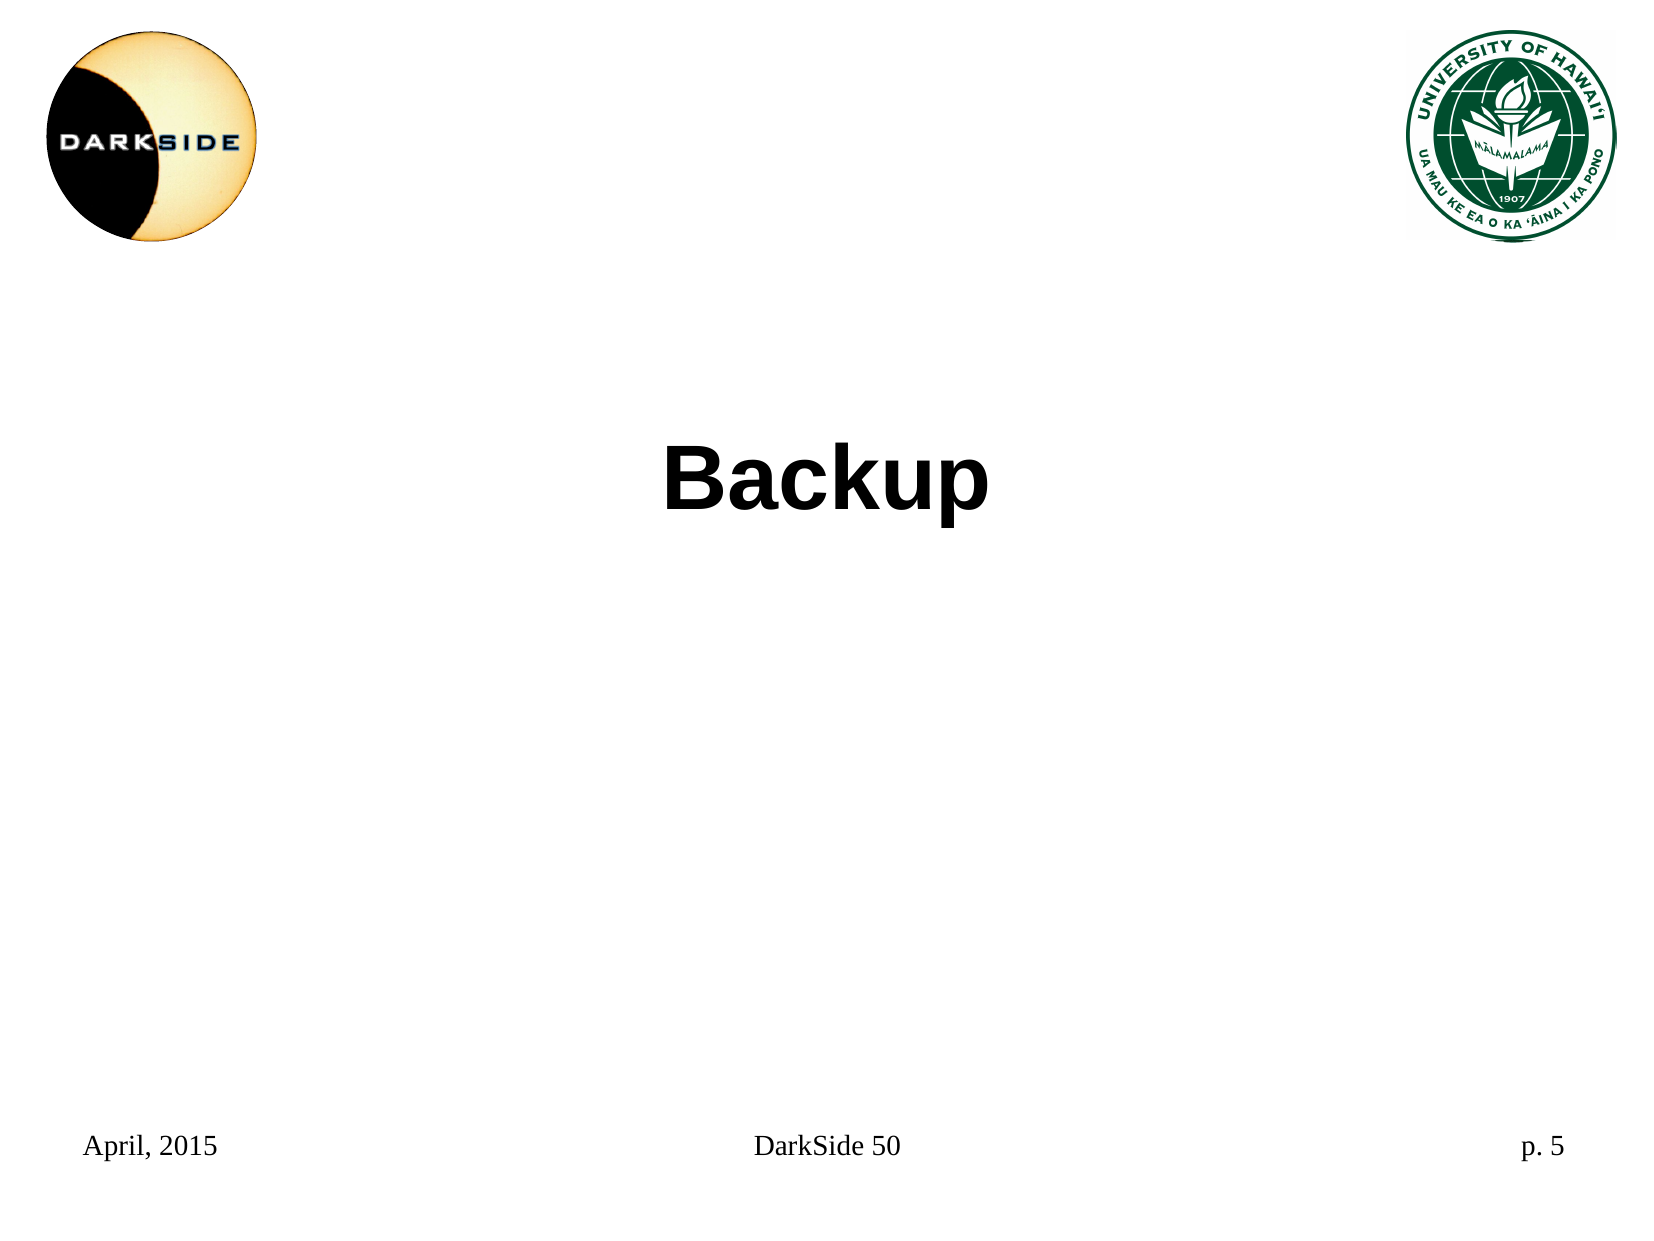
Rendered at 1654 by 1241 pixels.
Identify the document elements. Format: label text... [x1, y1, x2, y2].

picture [46, 31, 257, 242]
picture [1406, 30, 1617, 243]
title Backup [82, 374, 1571, 582]
